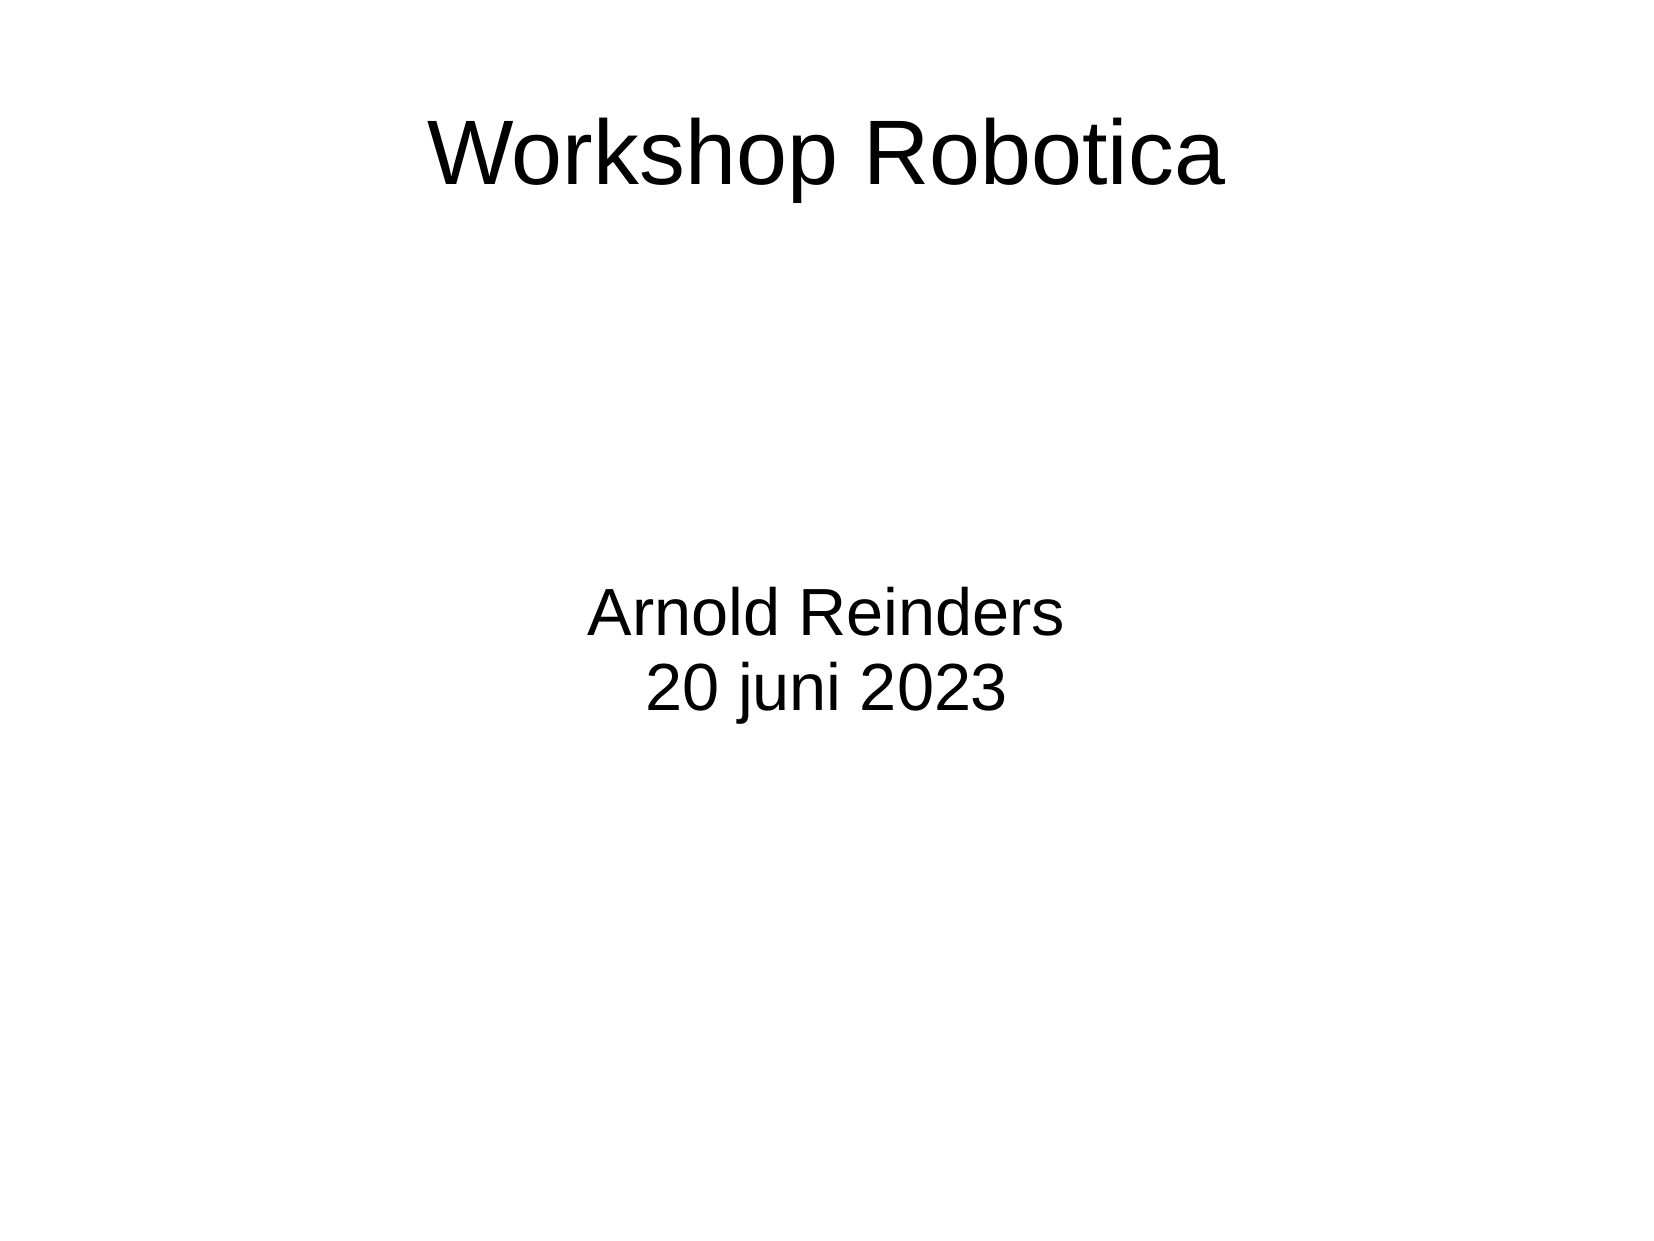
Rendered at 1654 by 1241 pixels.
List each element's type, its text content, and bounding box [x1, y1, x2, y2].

subtitle Arnold Reinders 20 juni 2023 [82, 290, 1571, 1010]
title Workshop Robotica [82, 49, 1571, 257]
